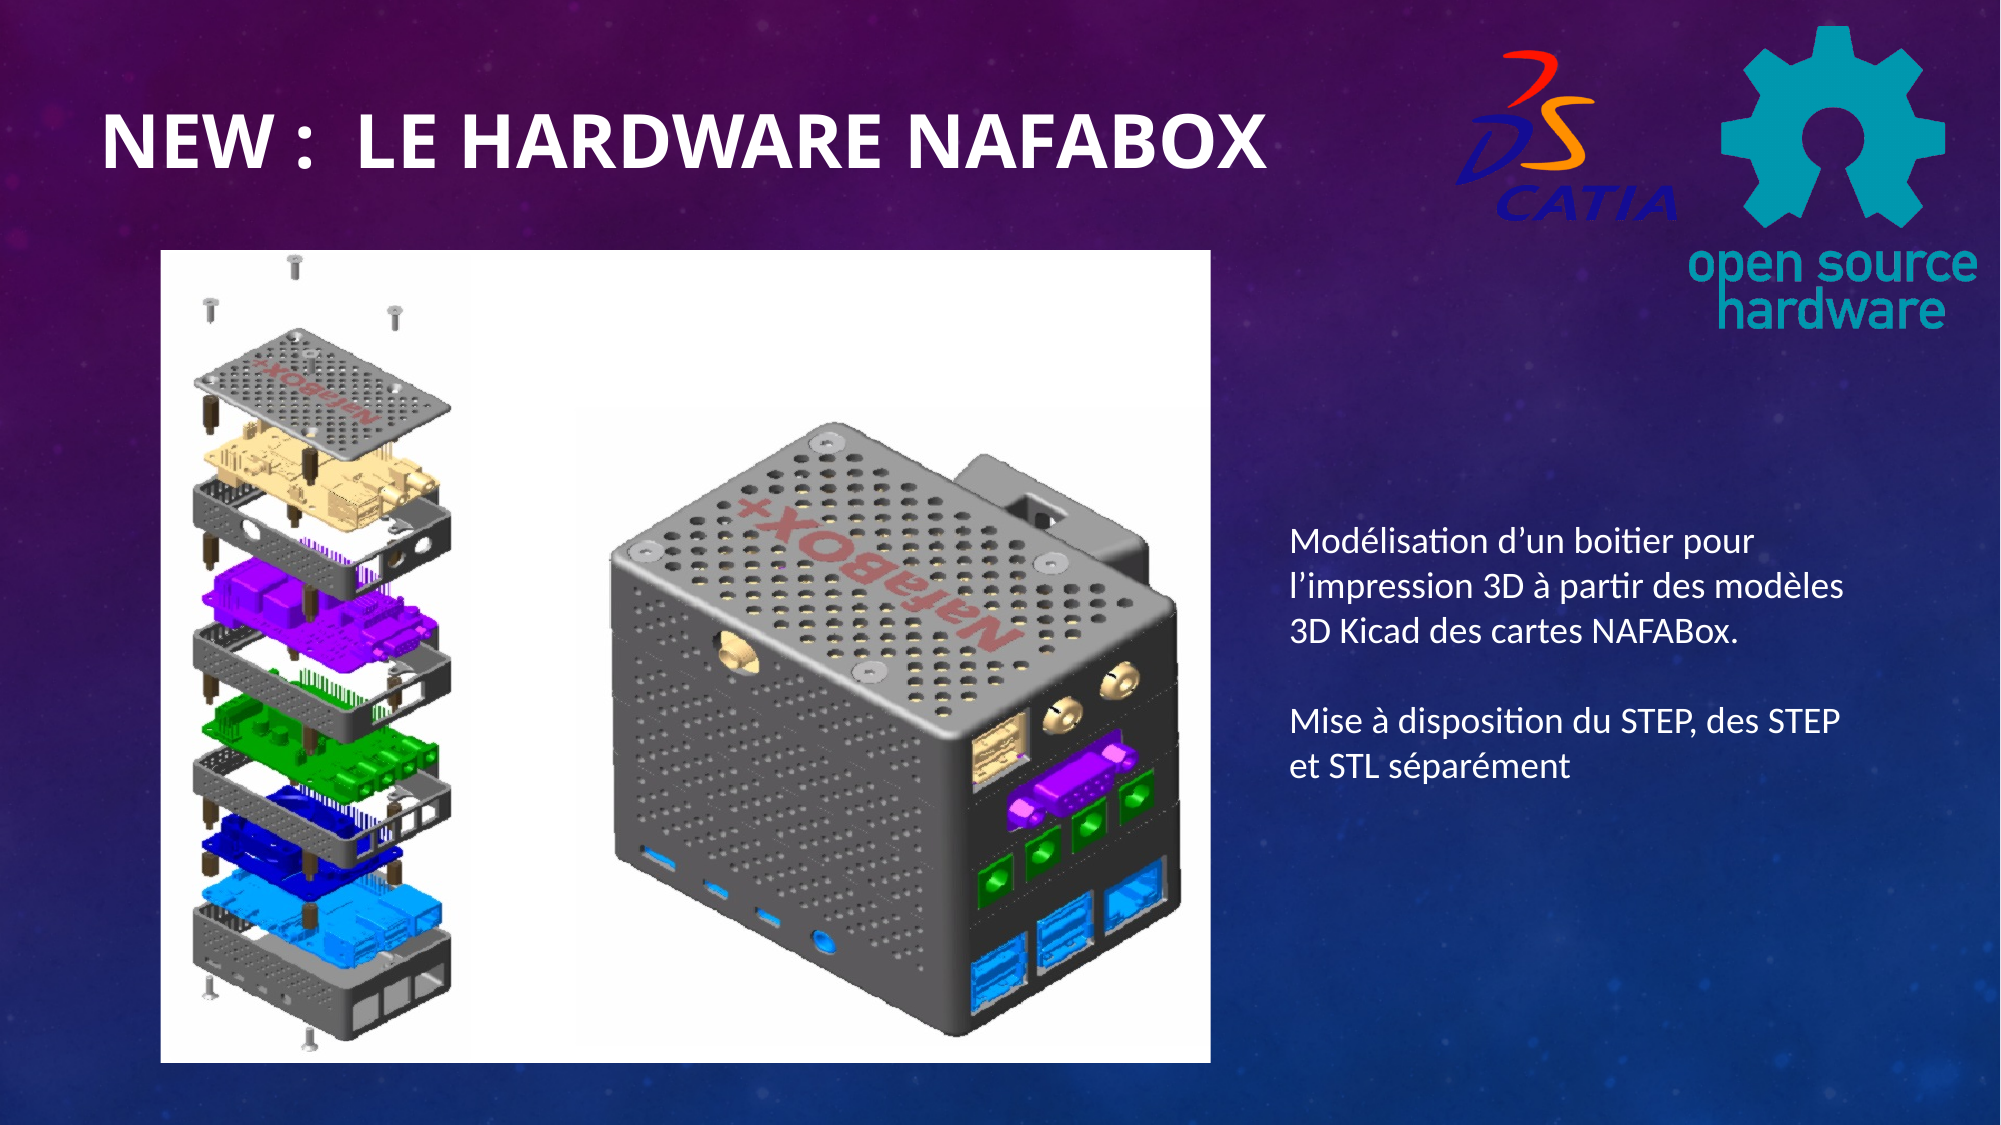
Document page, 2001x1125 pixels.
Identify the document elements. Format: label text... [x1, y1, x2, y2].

text_box Modélisation d’un boitier pour l’impression 3D à partir des modèles 3D Kicad des cartes NAFABox. Mise à disposition du STEP, des STEP et STL séparément [1274, 508, 1884, 794]
title NEW : Le HarDware NAFABOX [1679, 44, 1689, 232]
title NEW : Le HarDware NAFABOX [99, 44, 1452, 232]
picture [0, 0, 2001, 1125]
